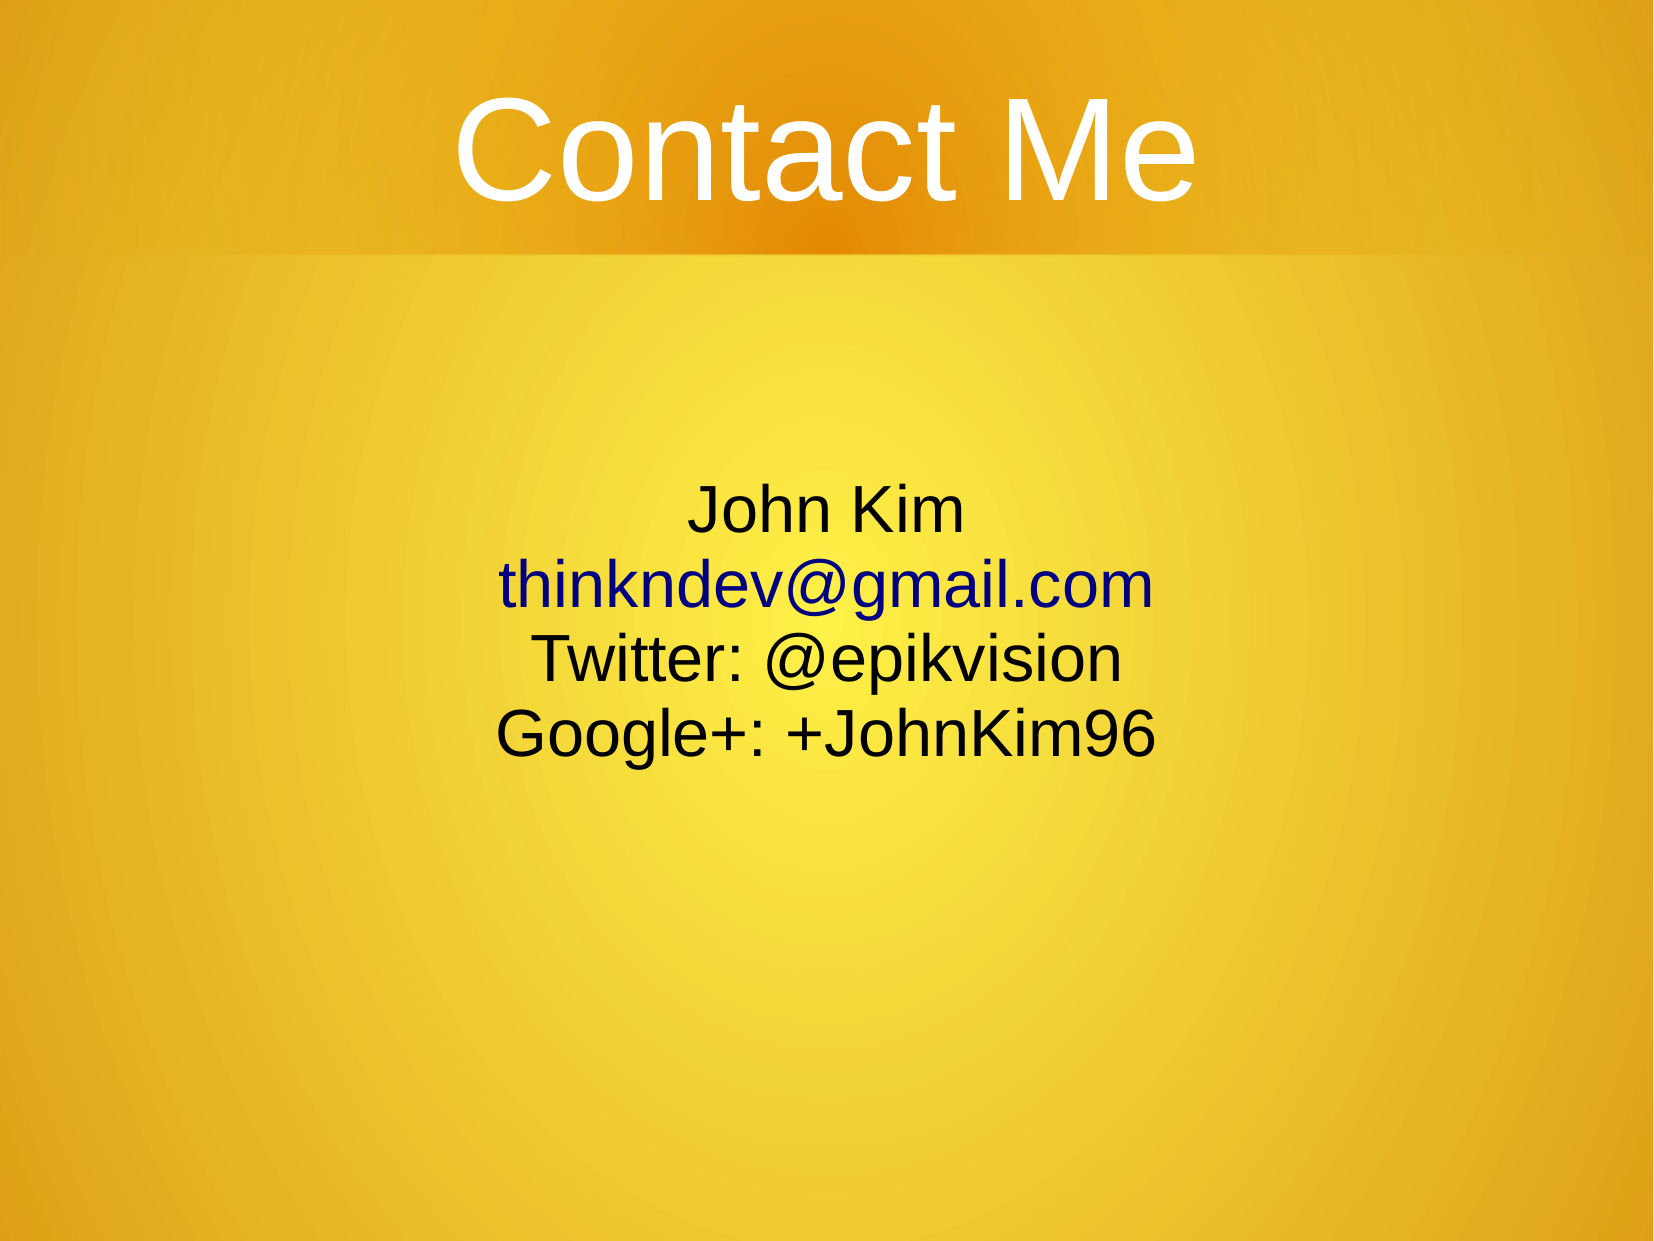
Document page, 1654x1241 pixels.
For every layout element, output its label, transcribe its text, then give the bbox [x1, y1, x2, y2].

title Contact Me [82, 47, 1571, 252]
subtitle John Kim thinkndev@gmail.com Twitter: @epikvision Google+: +JohnKim96 [82, 299, 1571, 1019]
picture [0, 0, 1654, 1241]
